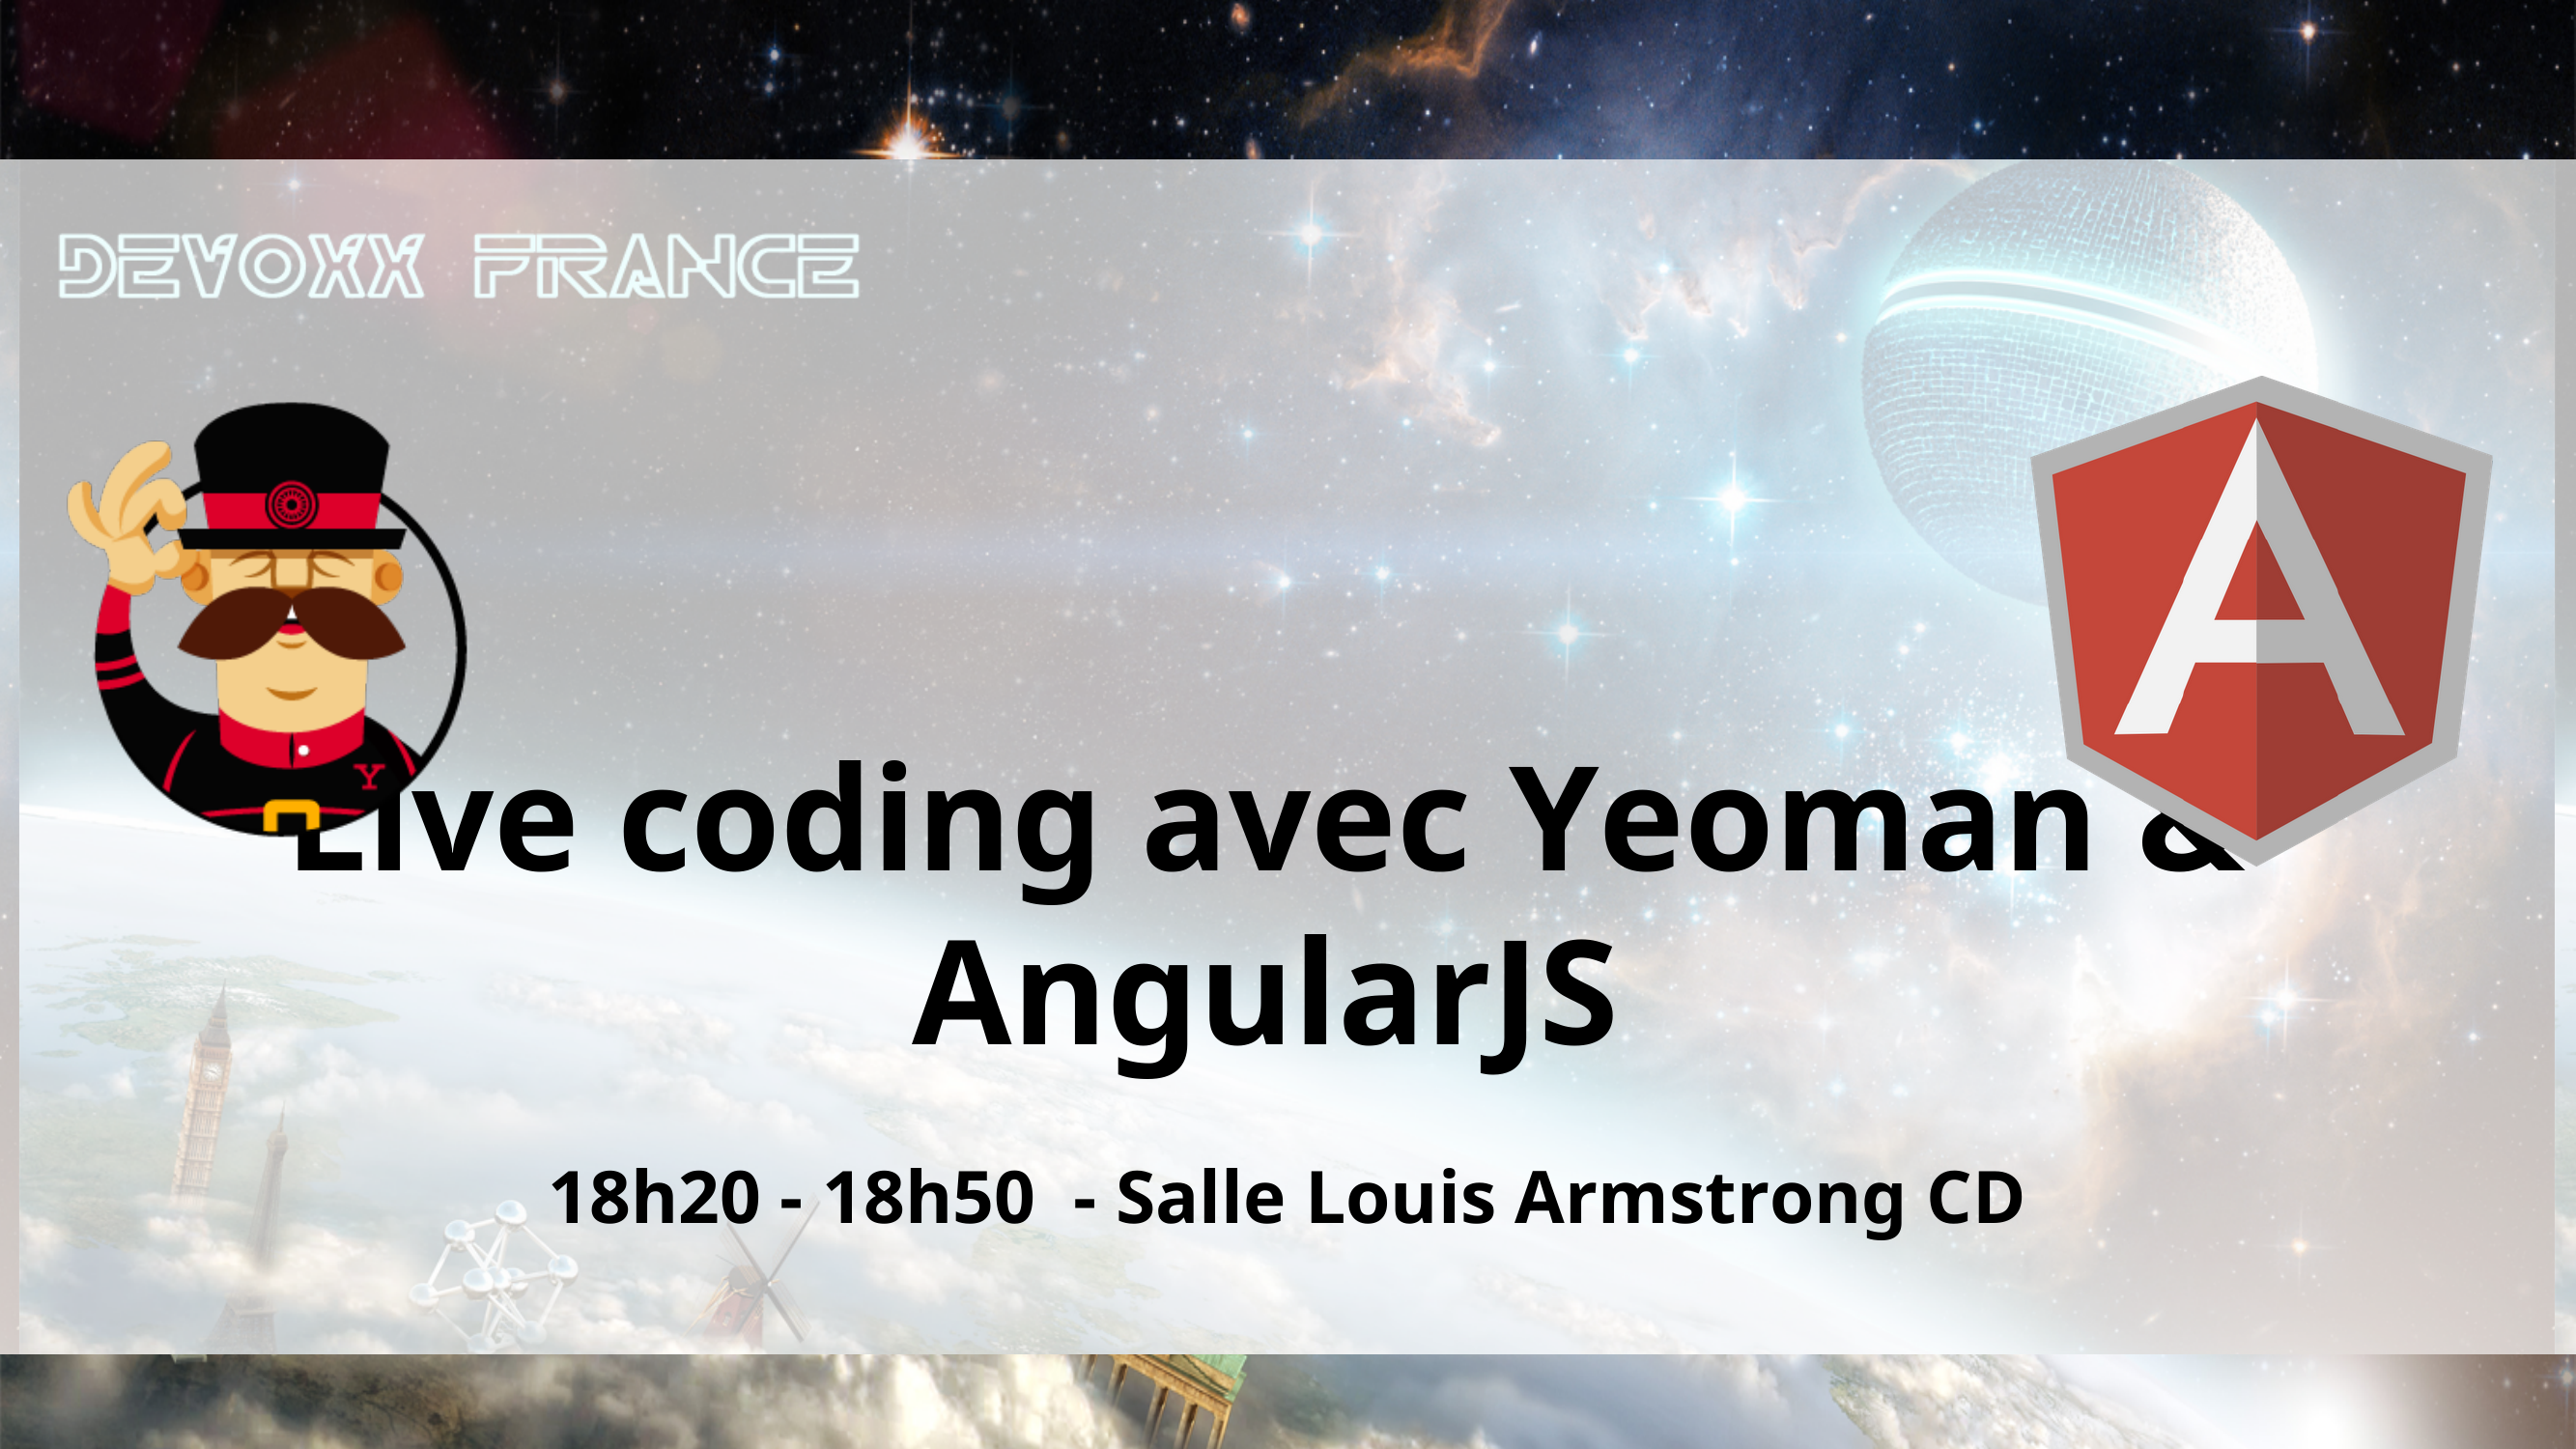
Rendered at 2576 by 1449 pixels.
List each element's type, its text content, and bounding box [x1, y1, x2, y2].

text_box 18h20 - 18h50 - Salle Louis Armstrong CD [271, 1145, 2305, 1244]
text_box Live coding avec Yeoman & AngularJS [249, 849, 2282, 949]
picture [0, 0, 2576, 1449]
